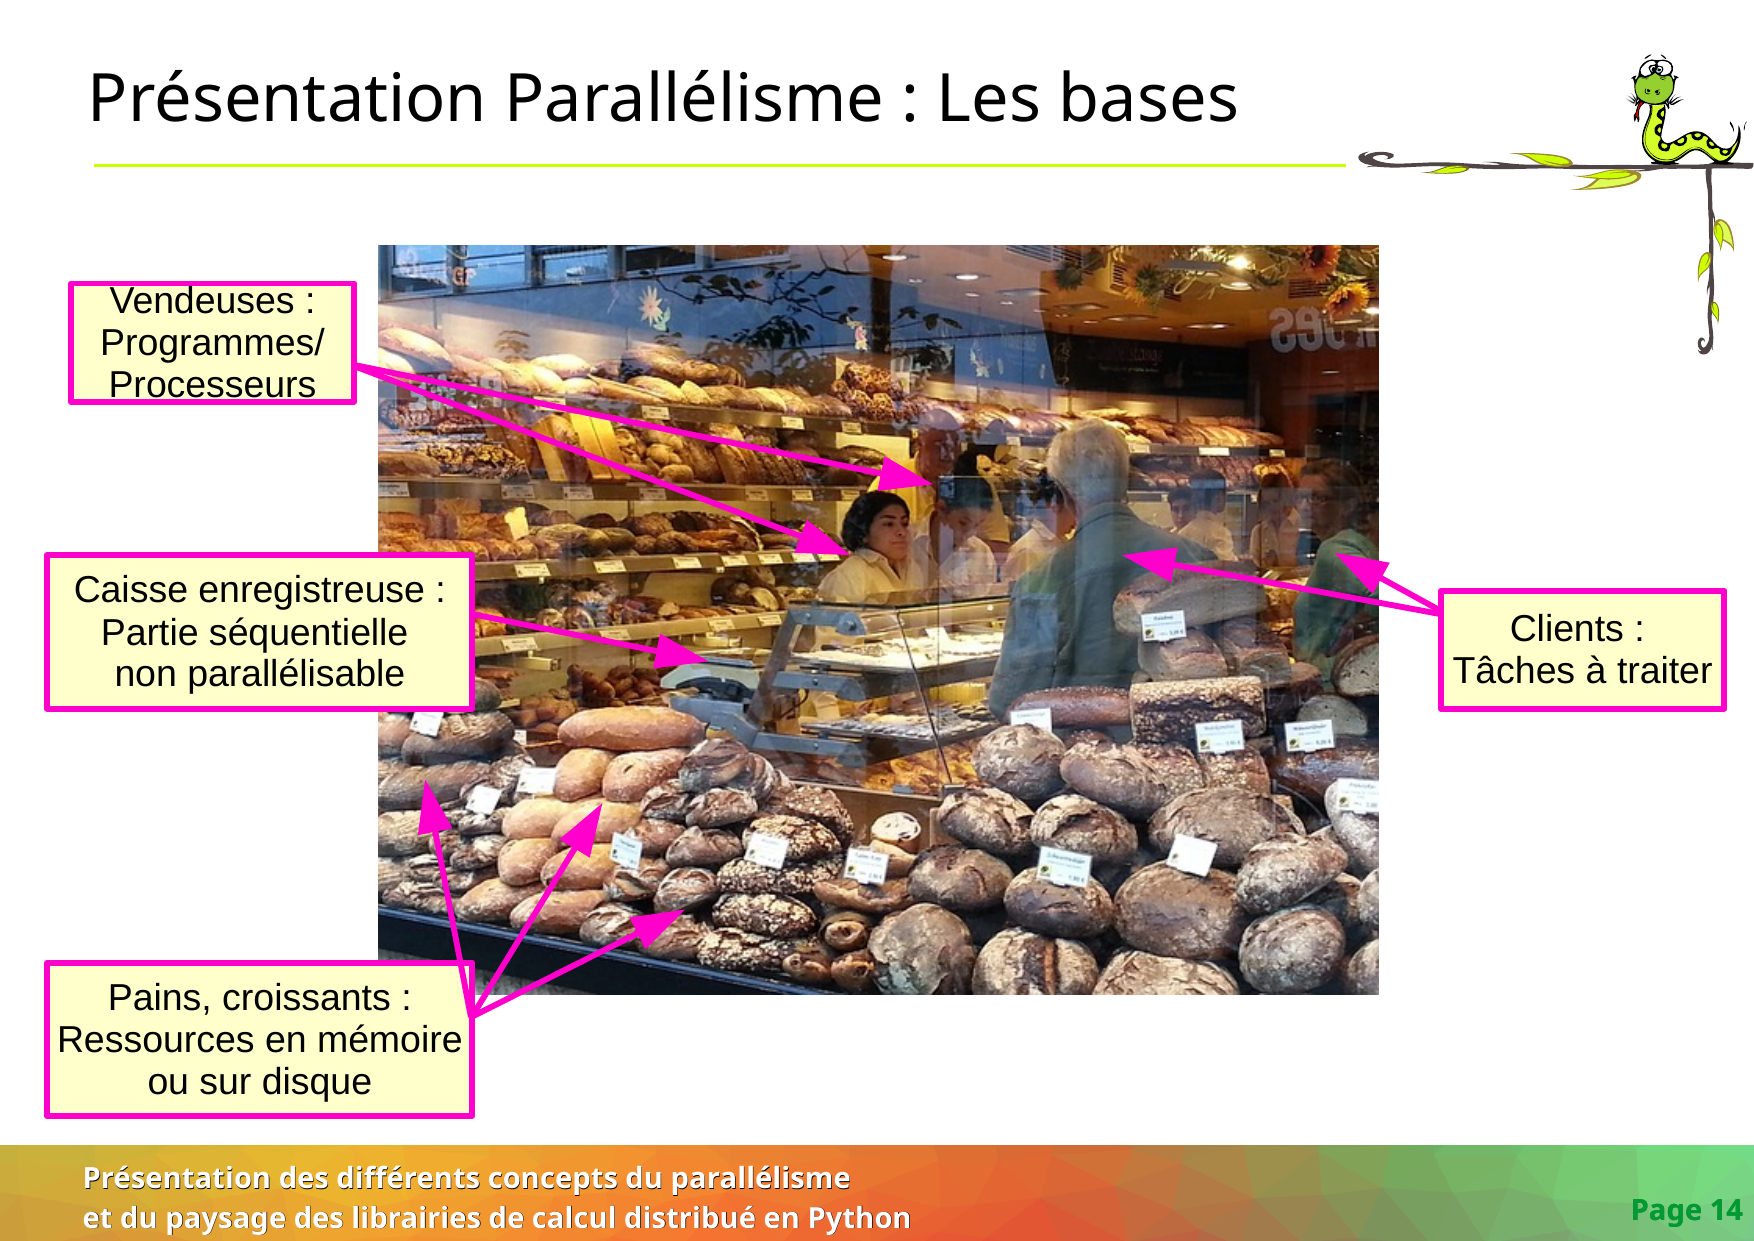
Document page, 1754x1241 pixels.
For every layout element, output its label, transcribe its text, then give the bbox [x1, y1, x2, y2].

text_box Pains, croissants : Ressources en mémoire ou sur disque [47, 962, 473, 1117]
text_box Caisse enregistreuse : Partie séquentielle non parallélisable [47, 555, 473, 709]
picture [0, 1145, 1754, 1241]
picture [378, 245, 1379, 996]
text_box Clients : Tâches à traiter [1440, 590, 1725, 709]
text_box Vendeuses : Programmes/ Processeurs [70, 283, 355, 402]
title Présentation Parallélisme : Les bases [87, 31, 1667, 160]
